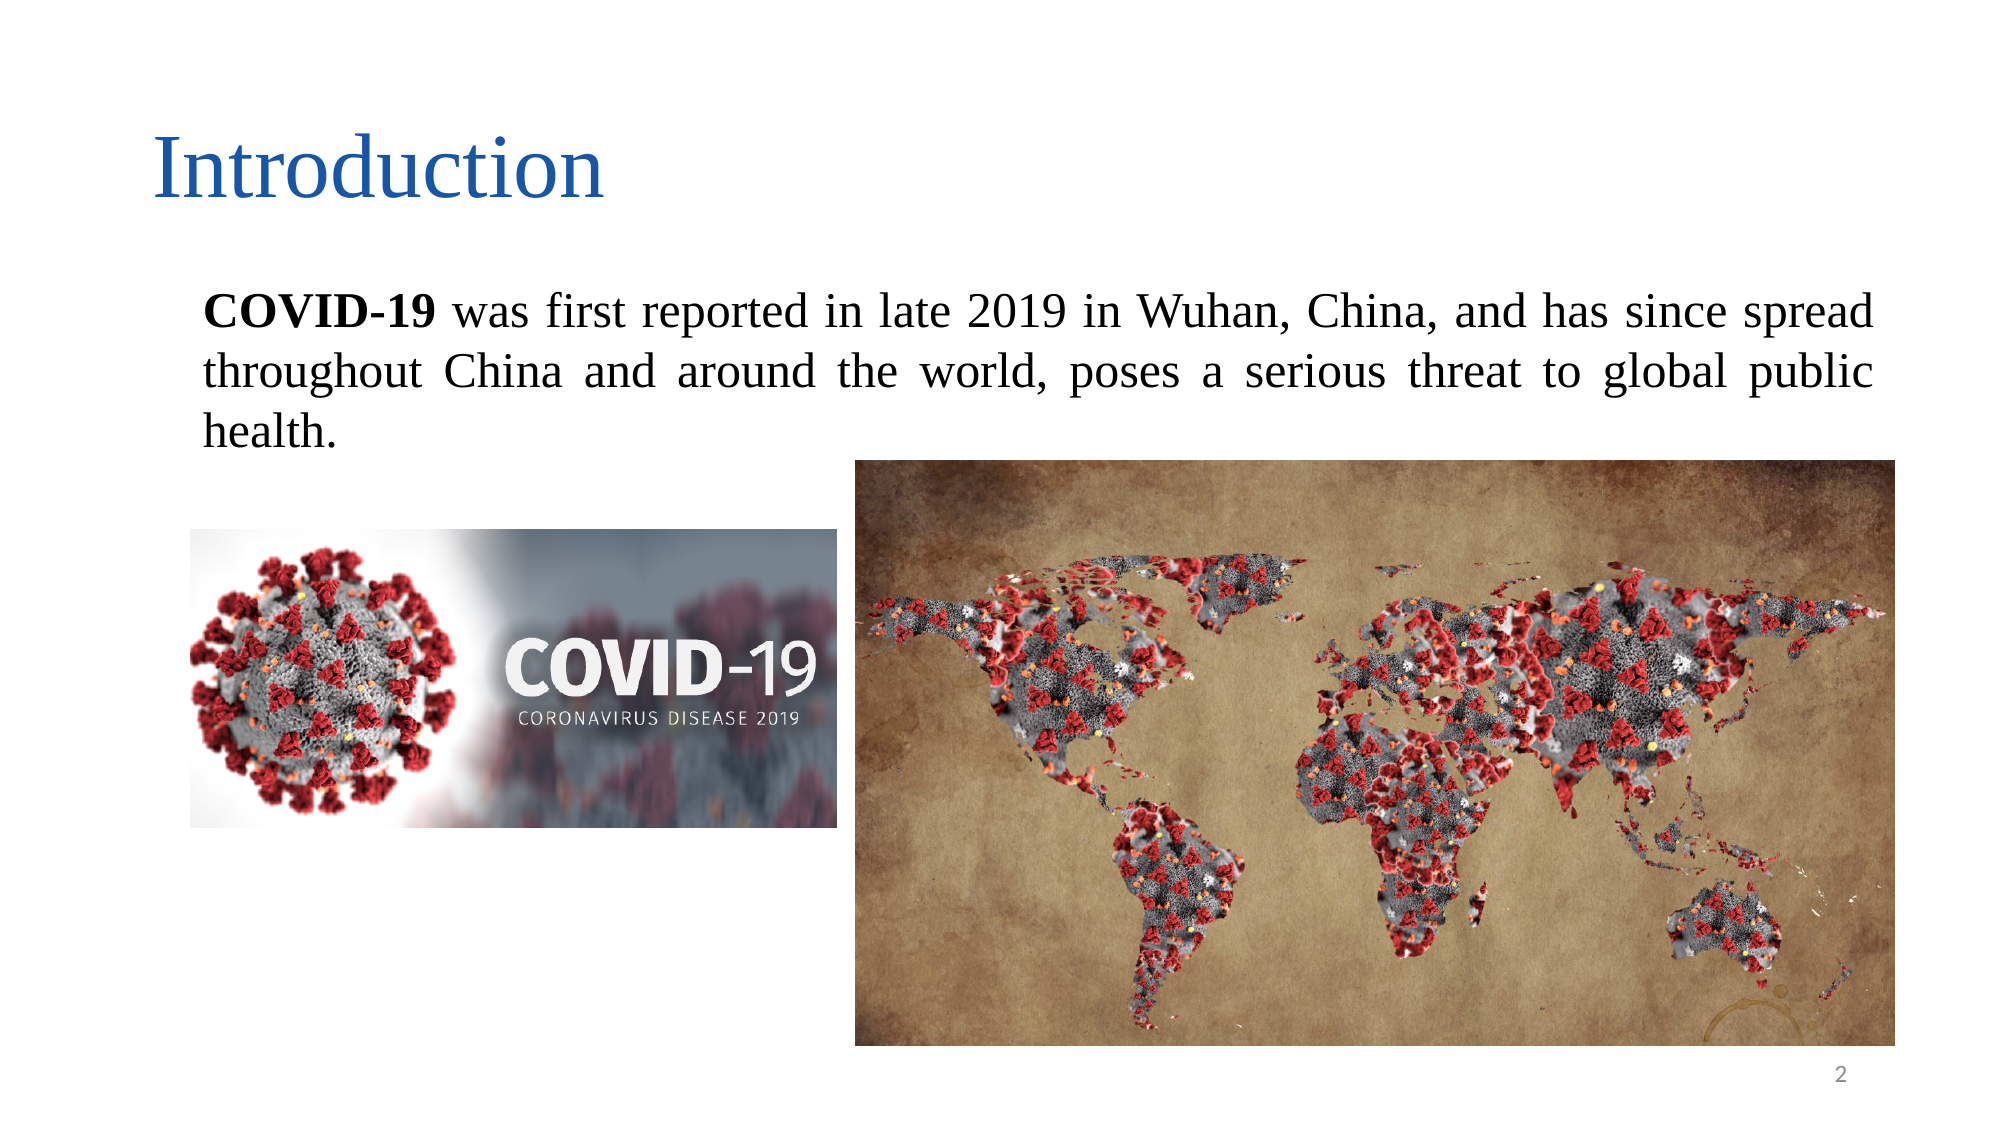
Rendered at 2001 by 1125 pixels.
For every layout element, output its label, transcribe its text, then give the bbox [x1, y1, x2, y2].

text_box COVID-19 was first reported in late 2019 in Wuhan, China, and has since spread throughout China and around the world, poses a serious threat to global public health. [188, 270, 1890, 327]
text_box <number> [1412, 1046, 1862, 1103]
text_box Introduction [137, 59, 1862, 277]
picture [855, 460, 1895, 1046]
picture [190, 529, 837, 828]
